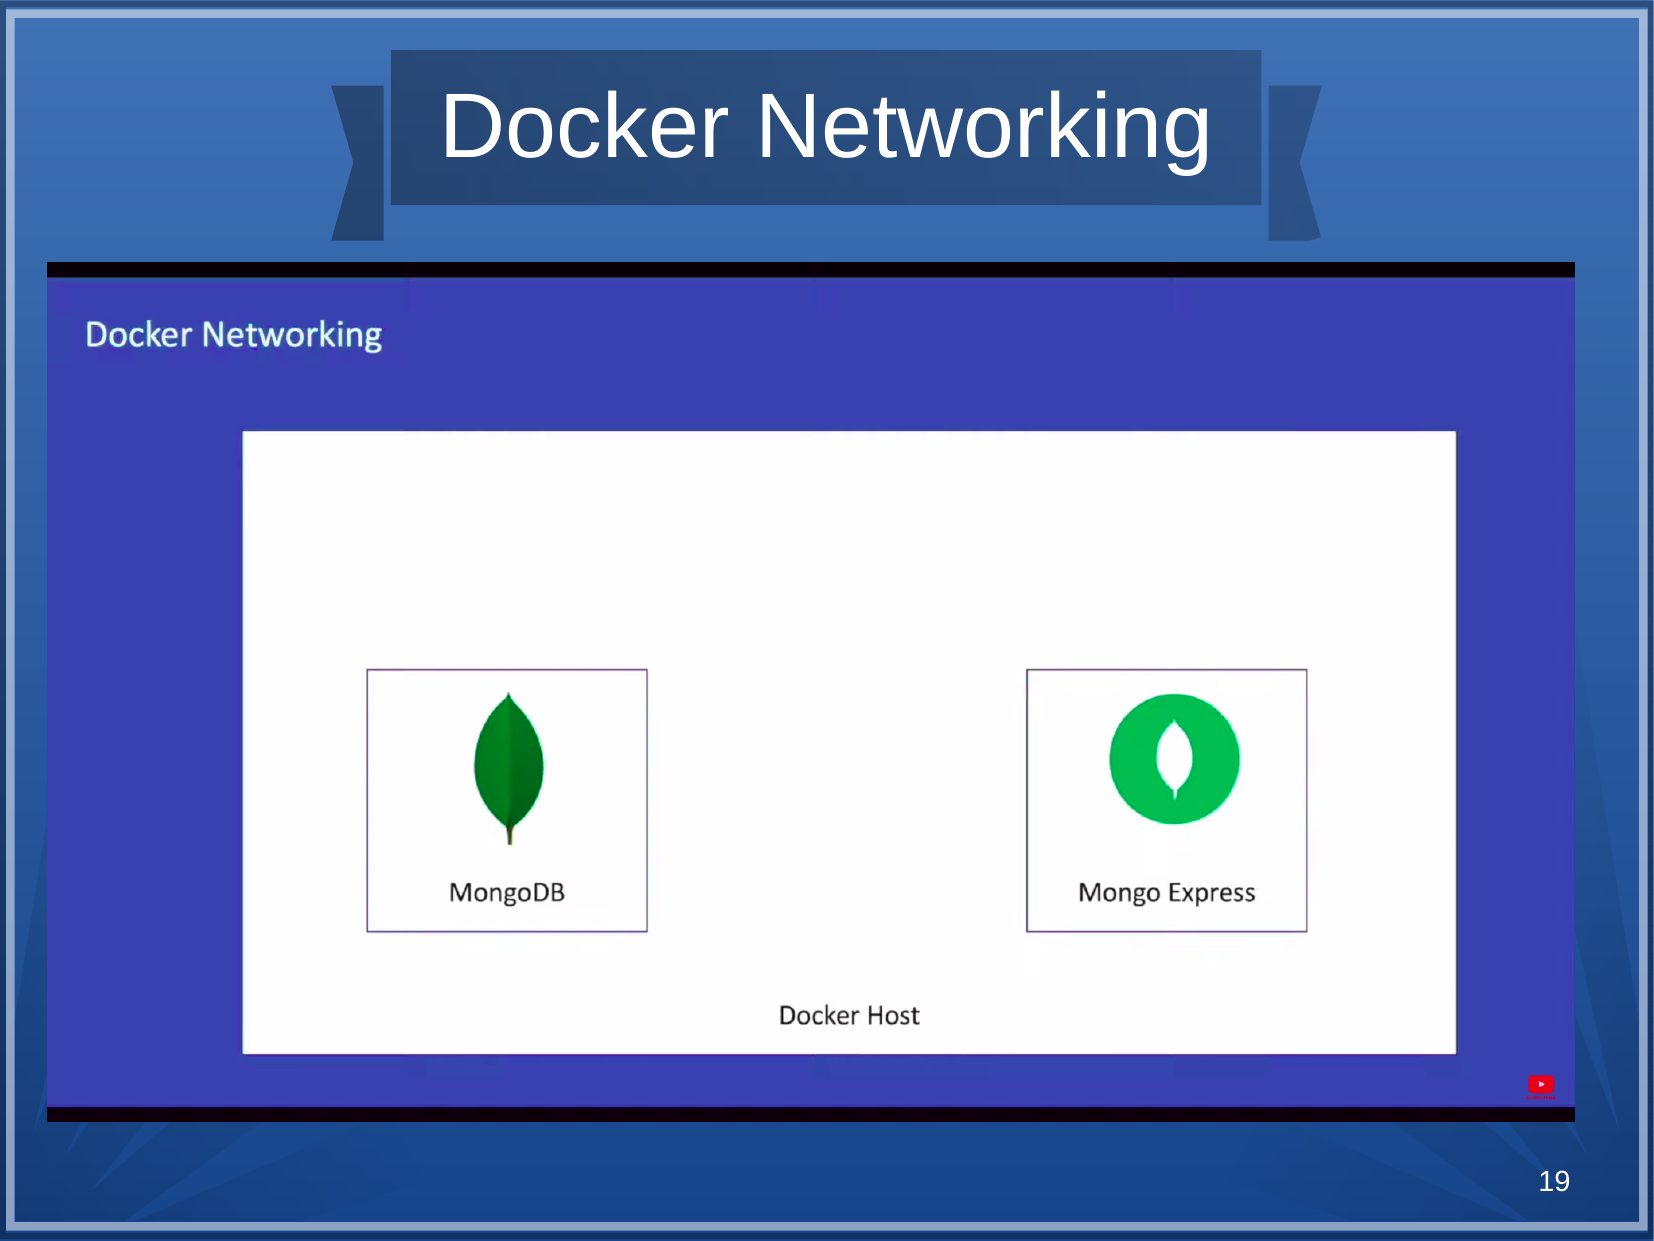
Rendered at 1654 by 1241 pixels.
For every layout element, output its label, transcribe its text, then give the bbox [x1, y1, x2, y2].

title Docker Networking [389, 47, 1264, 205]
picture [47, 262, 1575, 1123]
